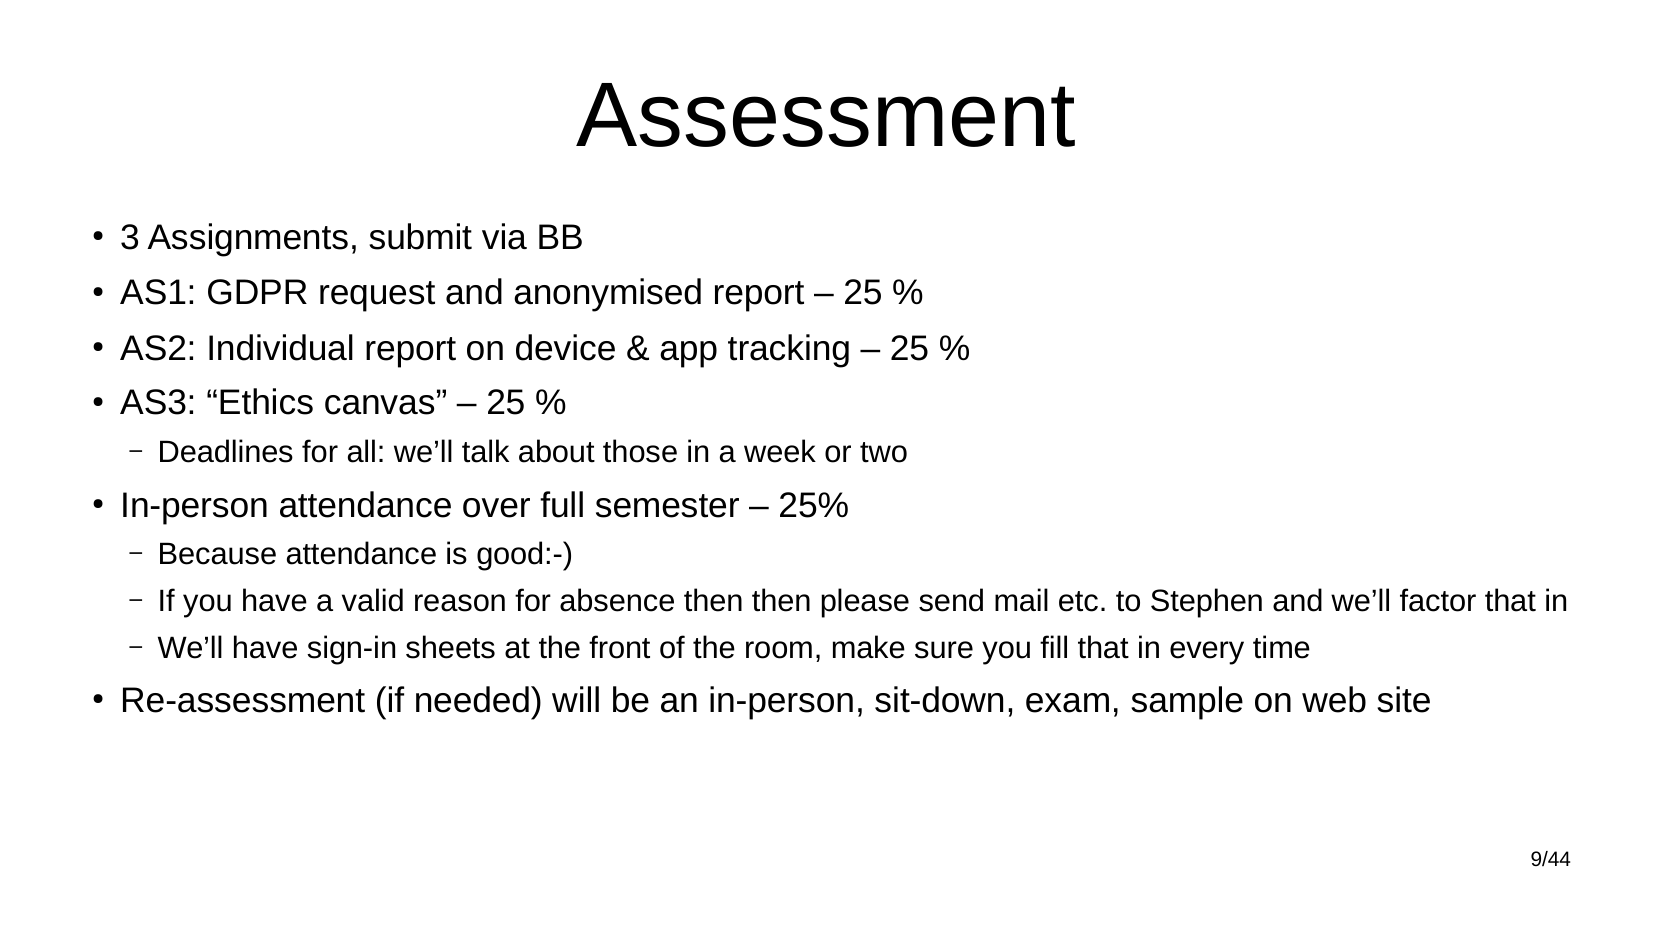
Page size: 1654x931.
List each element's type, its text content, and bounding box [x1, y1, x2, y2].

title Assessment [82, 37, 1571, 193]
list 3 Assignments, submit via BB AS1: GDPR request and anonymised report – 25 % AS2: Individual report on device & app tracking – 25 % AS3: “Ethics canvas” – 25 % Deadlines for all: we’ll talk about those in a week or two In-person attendance over full semester – 25% Because attendance is good:-) If you have a valid reason for absence then then please send mail etc. to Stephen and we’ll factor that in We’ll have sign-in sheets at the front of the room, make sure you fill that in every time Re-assessment (if needed) will be an in-person, sit-down, exam, sample on web site [82, 217, 1571, 758]
